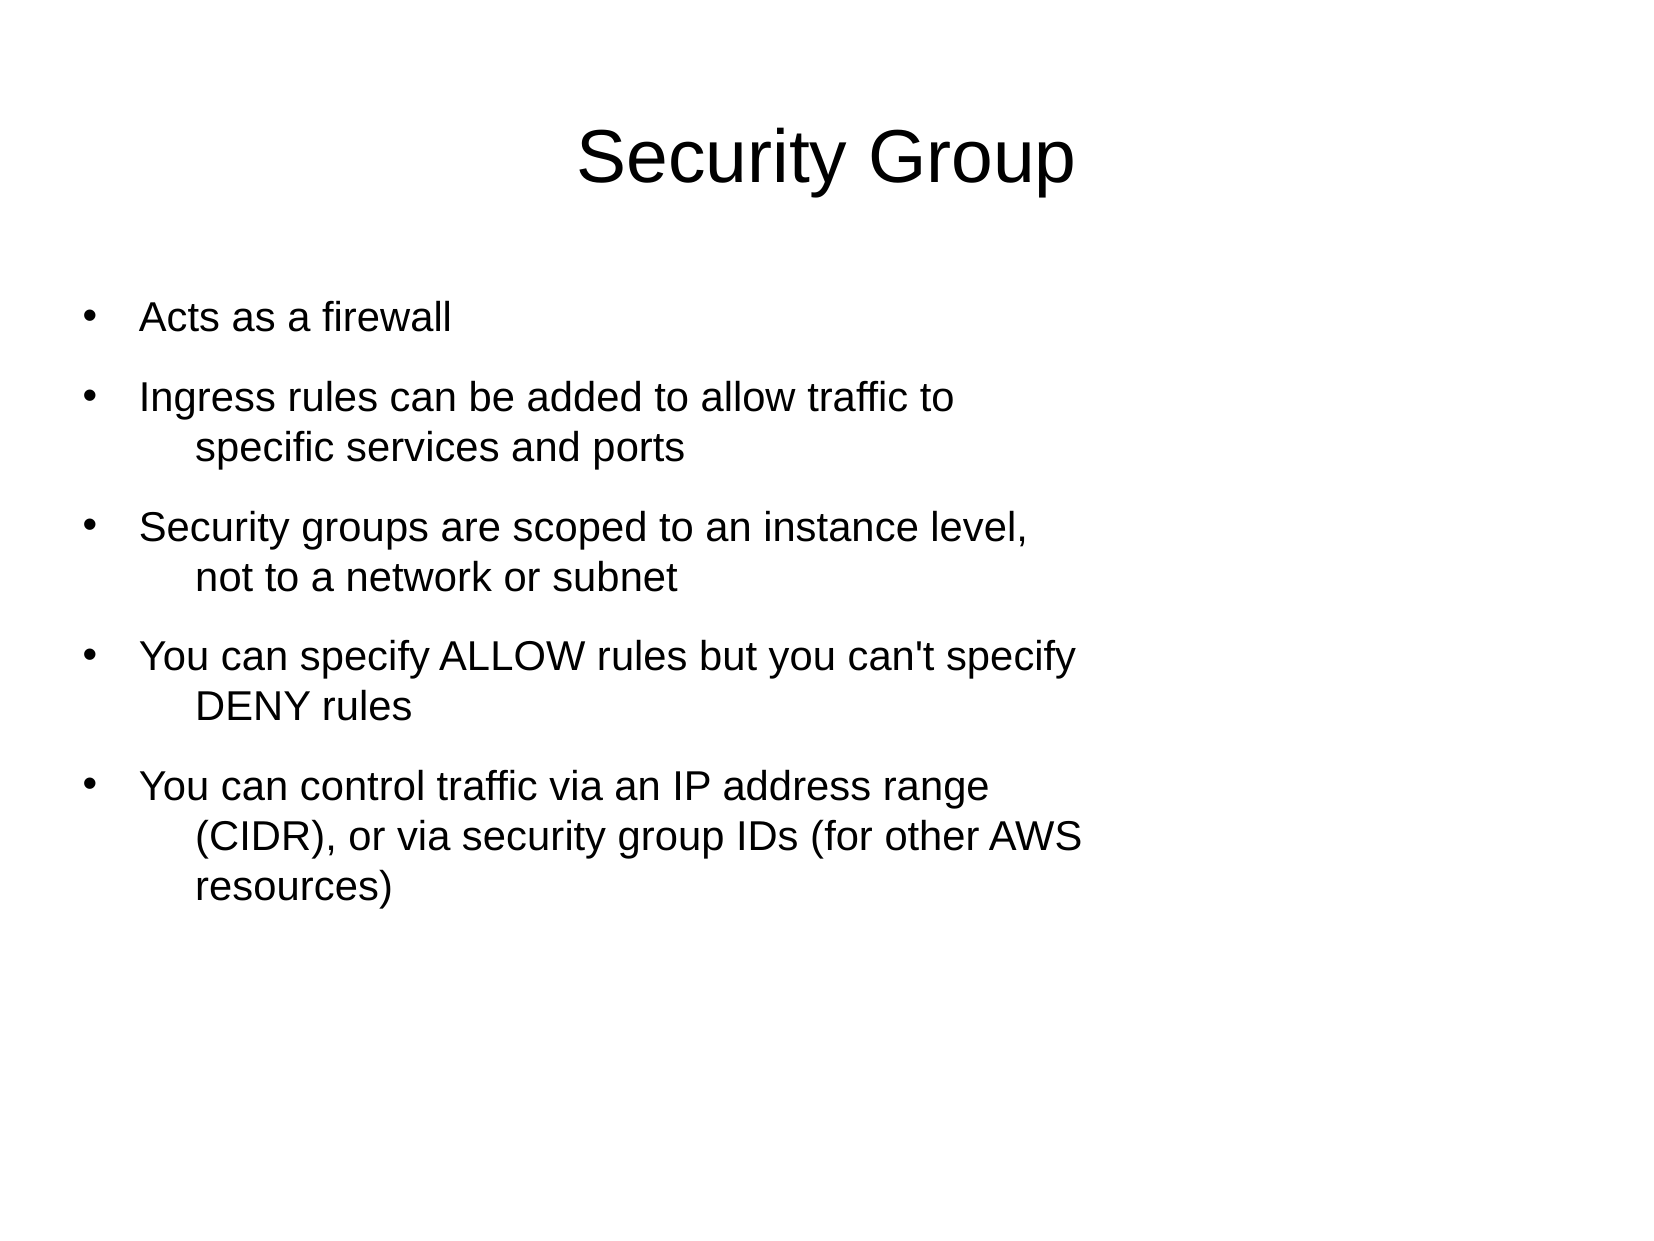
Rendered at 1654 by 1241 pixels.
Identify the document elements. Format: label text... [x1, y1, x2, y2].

title Security Group [82, 49, 1571, 257]
list Acts as a firewall Ingress rules can be added to allow traffic to specific services and ports Security groups are scoped to an instance level, not to a network or subnet You can specify ALLOW rules but you can't specify DENY rules You can control traffic via an IP address range (CIDR), or via security group IDs (for other AWS resources) [82, 290, 1093, 1010]
